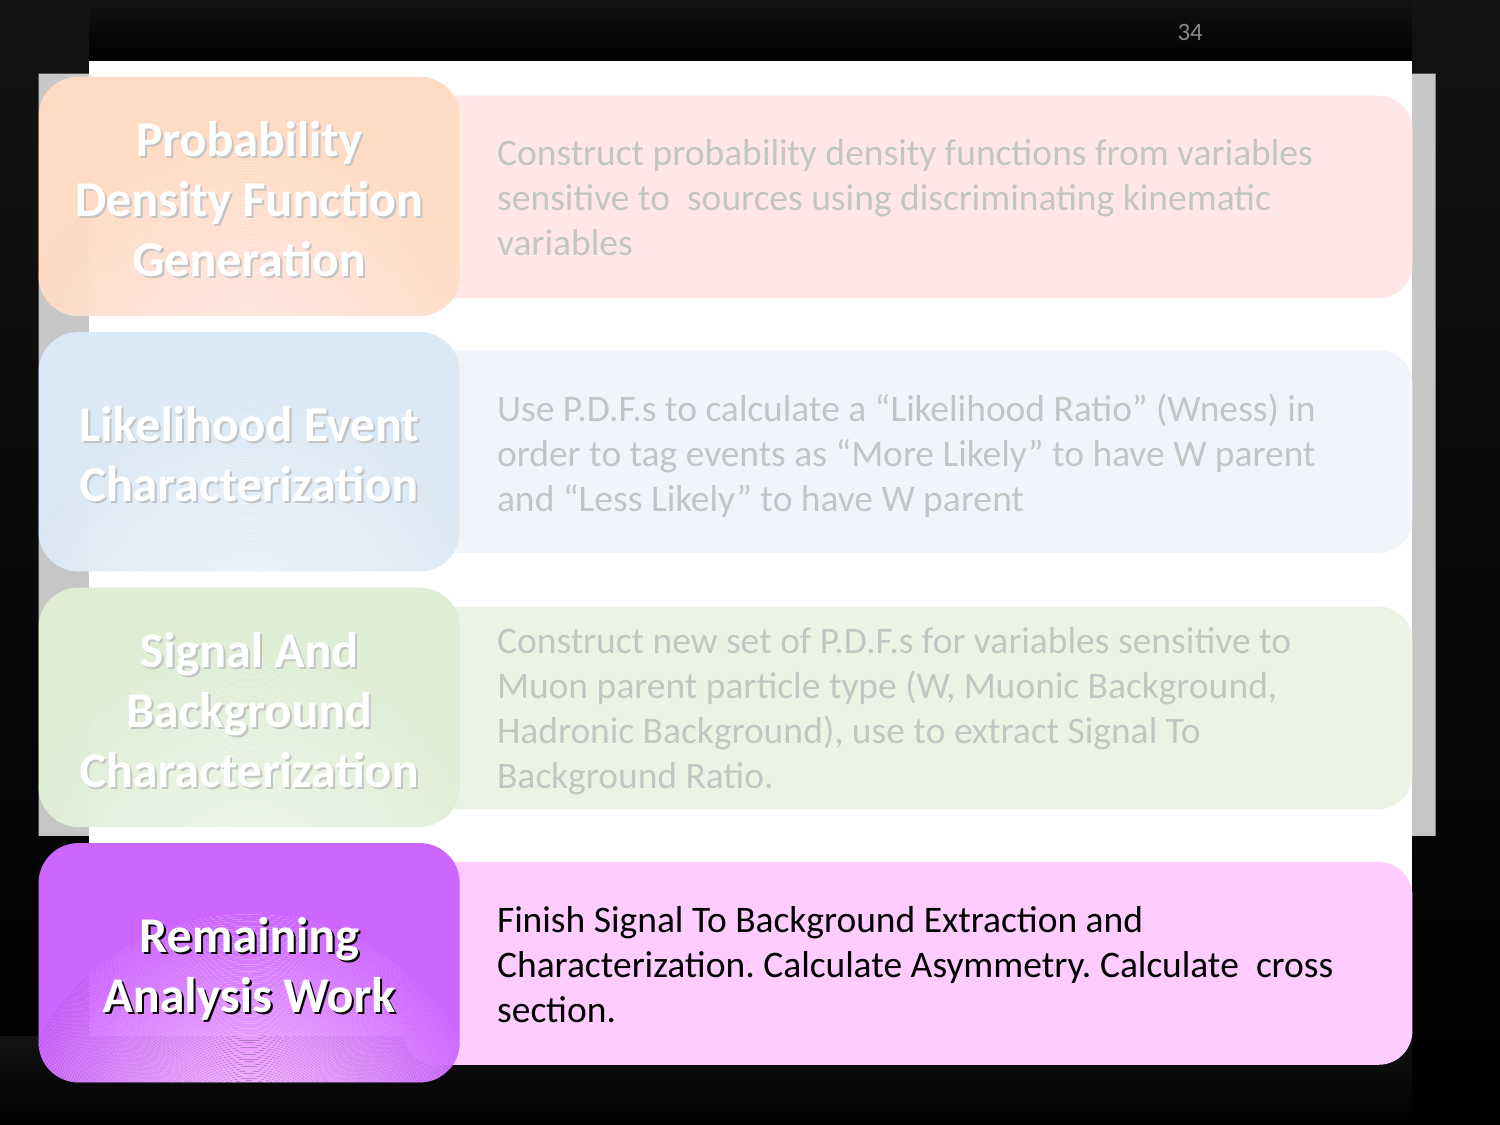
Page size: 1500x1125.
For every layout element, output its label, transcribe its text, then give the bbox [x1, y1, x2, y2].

text_box Remaining Analysis Work [38, 843, 460, 1083]
text_box [39, 74, 1436, 836]
slide_number 34 [1162, 0, 1500, 61]
text_box Finish Signal To Background Extraction and Characterization. Calculate Asymmetry. Calculate cross section. [482, 887, 1378, 1039]
text_box [454, 862, 1413, 1065]
